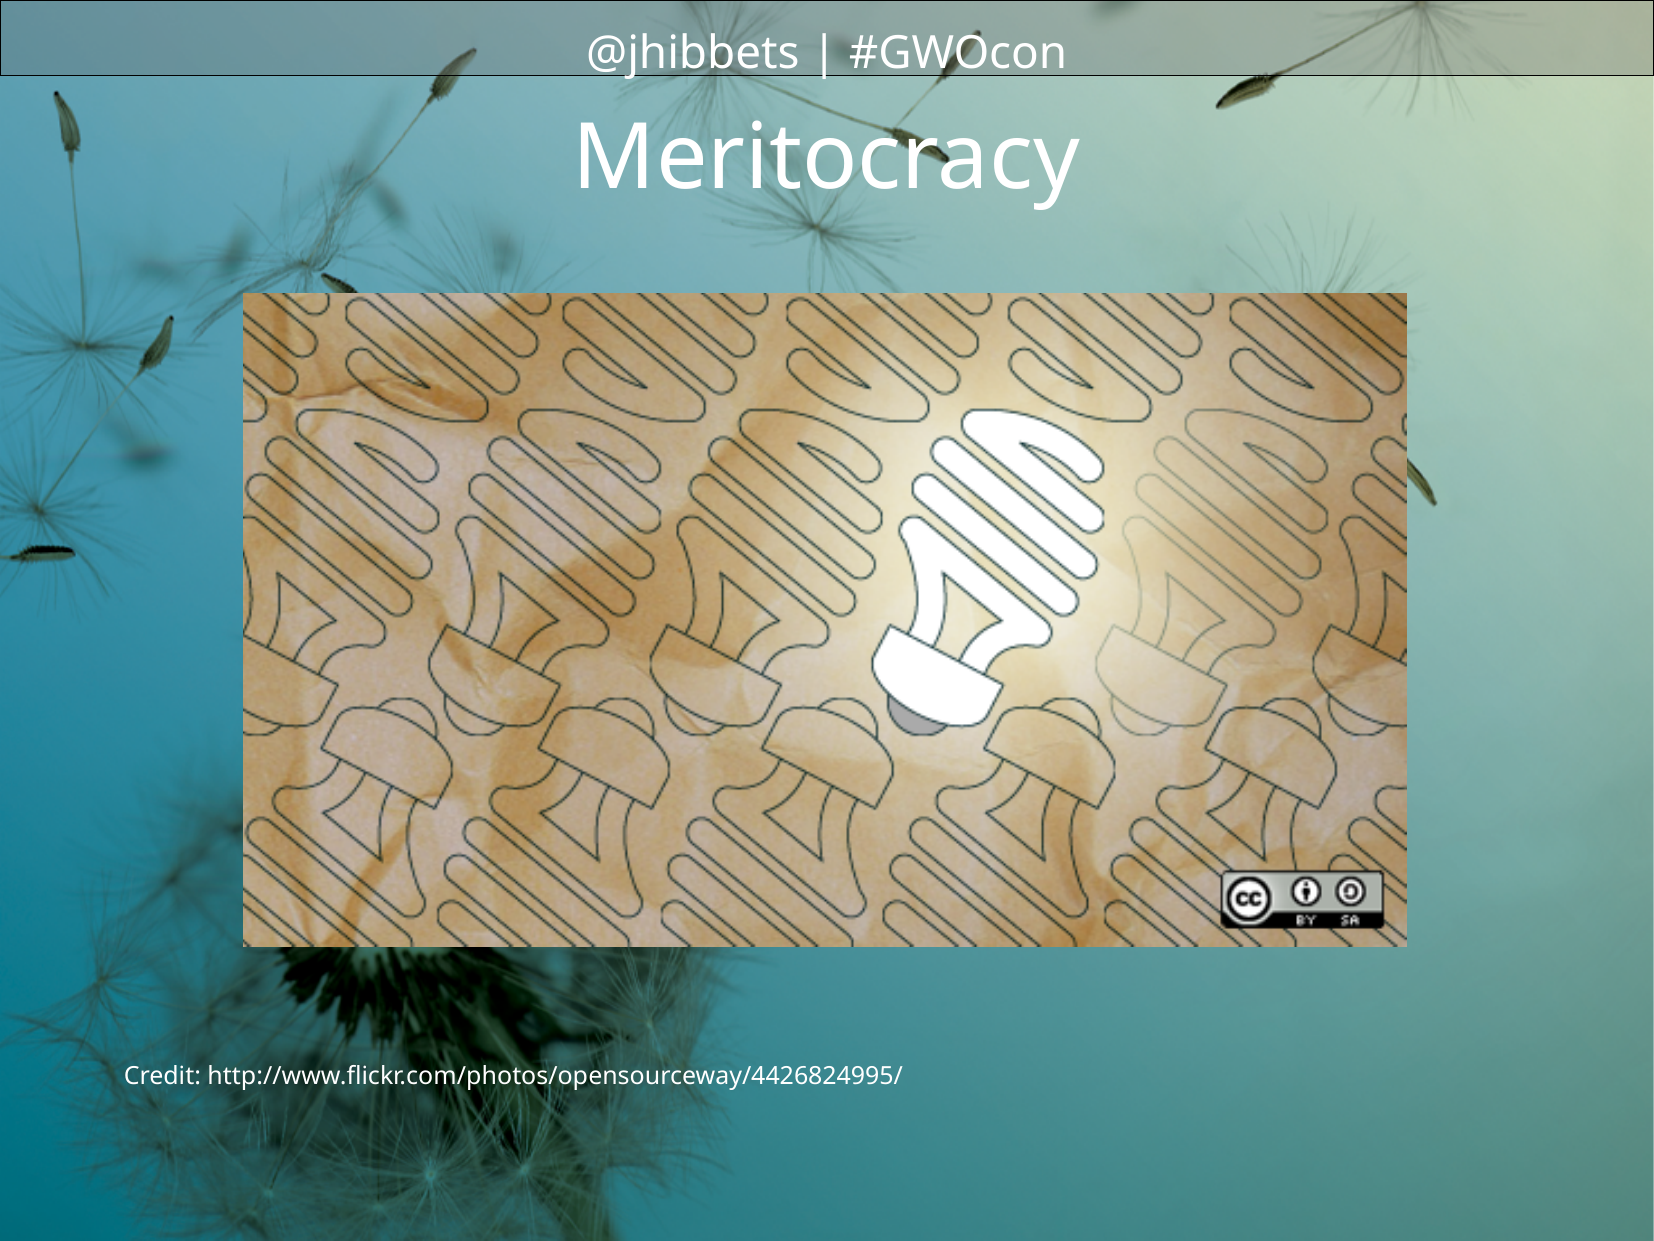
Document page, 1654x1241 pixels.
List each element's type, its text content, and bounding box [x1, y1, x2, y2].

text_box Credit: http://www.flickr.com/photos/opensourceway/4426824995/ [109, 1050, 934, 1094]
title Meritocracy [82, 49, 1571, 257]
picture [0, 76, 1654, 1241]
